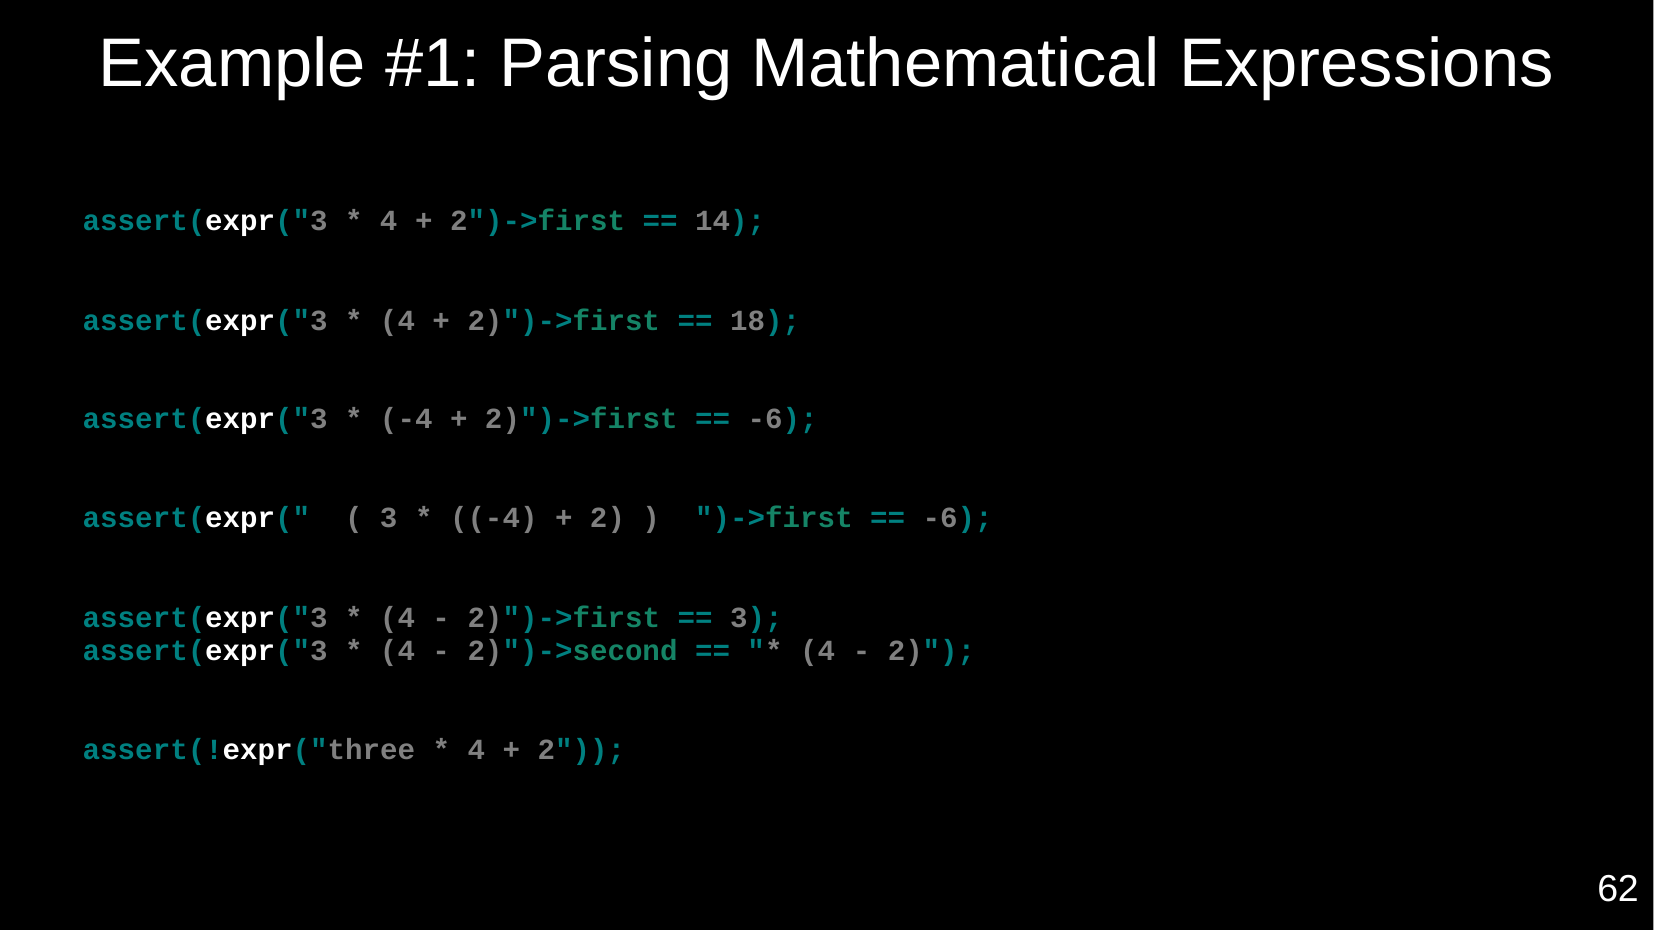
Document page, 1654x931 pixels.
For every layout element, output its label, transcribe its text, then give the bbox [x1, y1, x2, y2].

text_box <number> [1024, 860, 1654, 931]
title Example #1: Parsing Mathematical Expressions [82, 4, 1571, 121]
subtitle assert(expr("3 * 4 + 2")->first == 14); assert(expr("3 * (4 + 2)")->first == 18); assert(expr("3 * (-4 + 2)")->first == -6); assert(expr(" ( 3 * ((-4) + 2) ) ")->first == -6); assert(expr("3 * (4 - 2)")->first == 3); assert(expr("3 * (4 - 2)")->second == "* (4 - 2)"); assert(!expr("three * 4 + 2")); [82, 121, 1571, 865]
